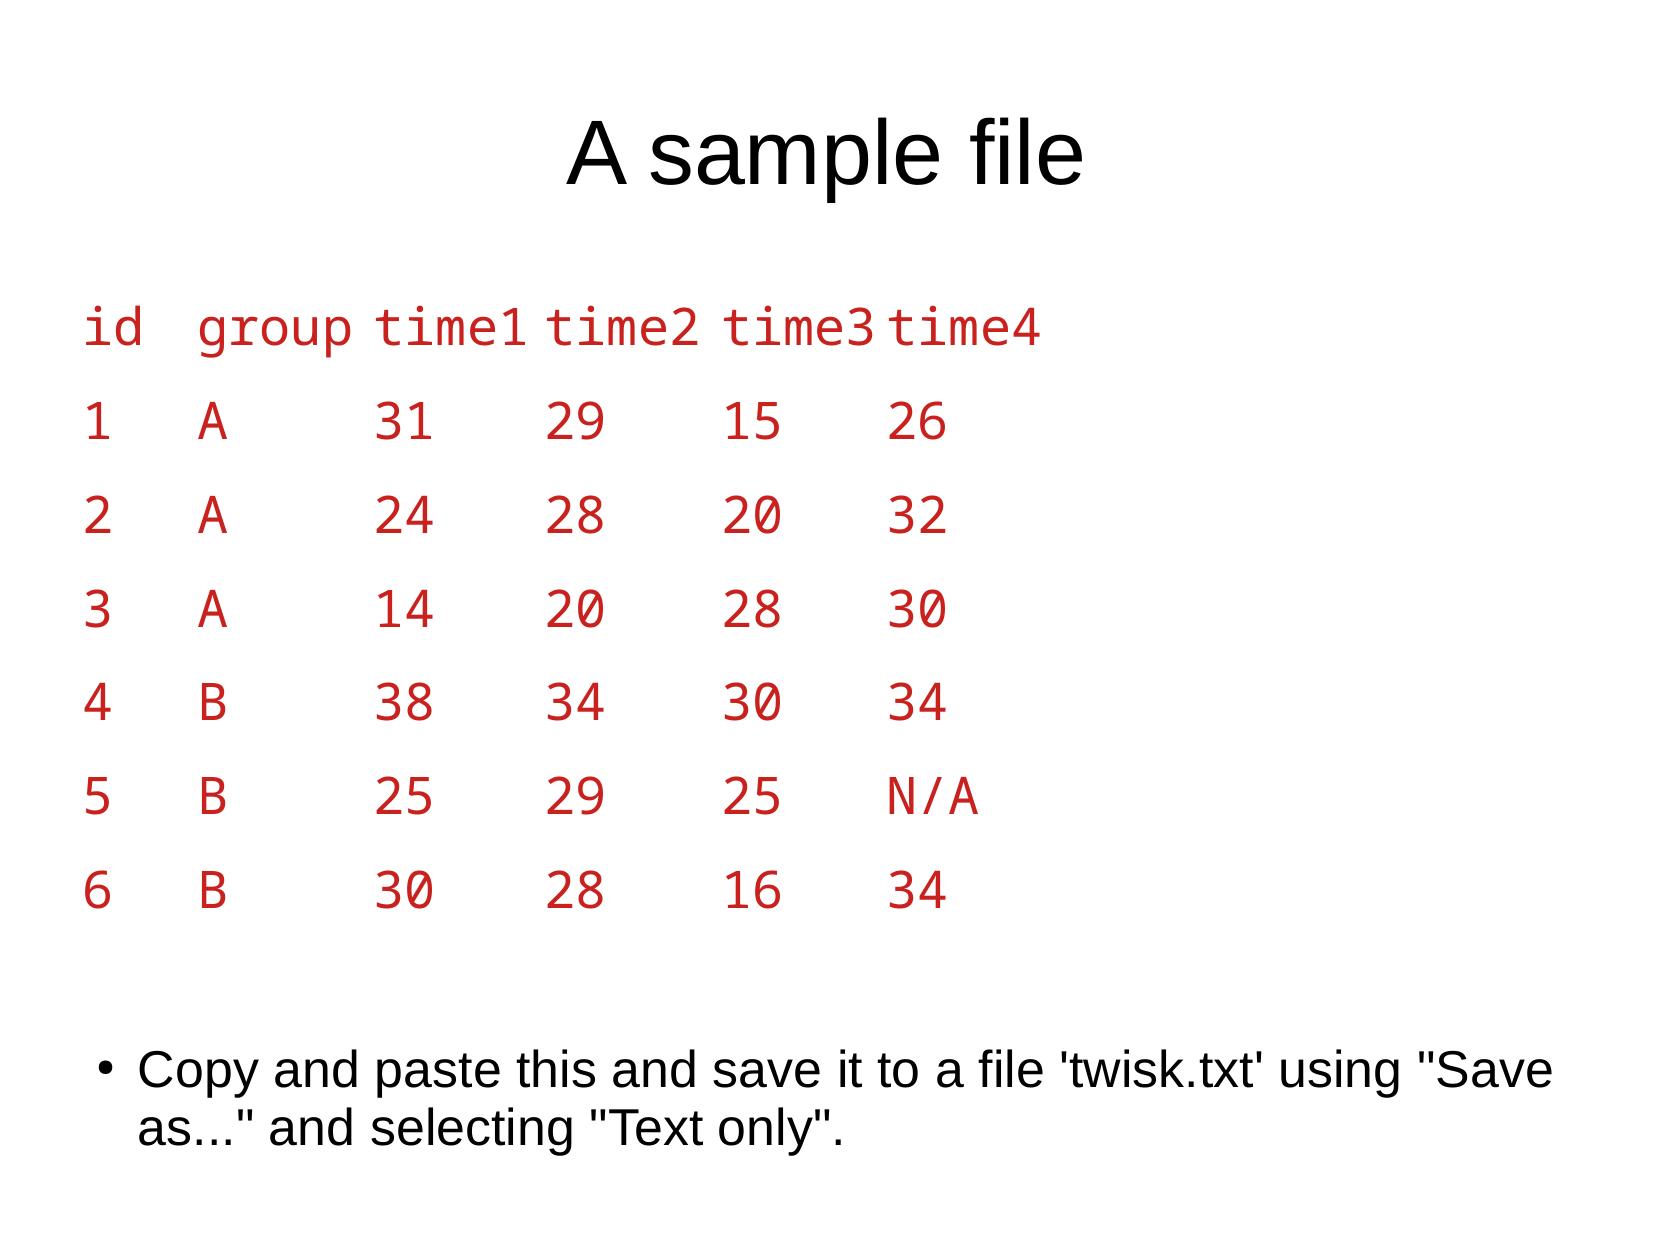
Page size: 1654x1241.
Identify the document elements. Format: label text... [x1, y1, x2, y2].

title A sample file [82, 49, 1571, 257]
list id group time1 time2 time3 time4 1 A 31 29 15 26 2 A 24 28 20 32 3 A 14 20 28 30 4 B 38 34 30 34 5 B 25 29 25 N/A 6 B 30 28 16 34 Copy and paste this and save it to a file 'twisk.txt' using "Save as..." and selecting "Text only". [82, 290, 1571, 1170]
